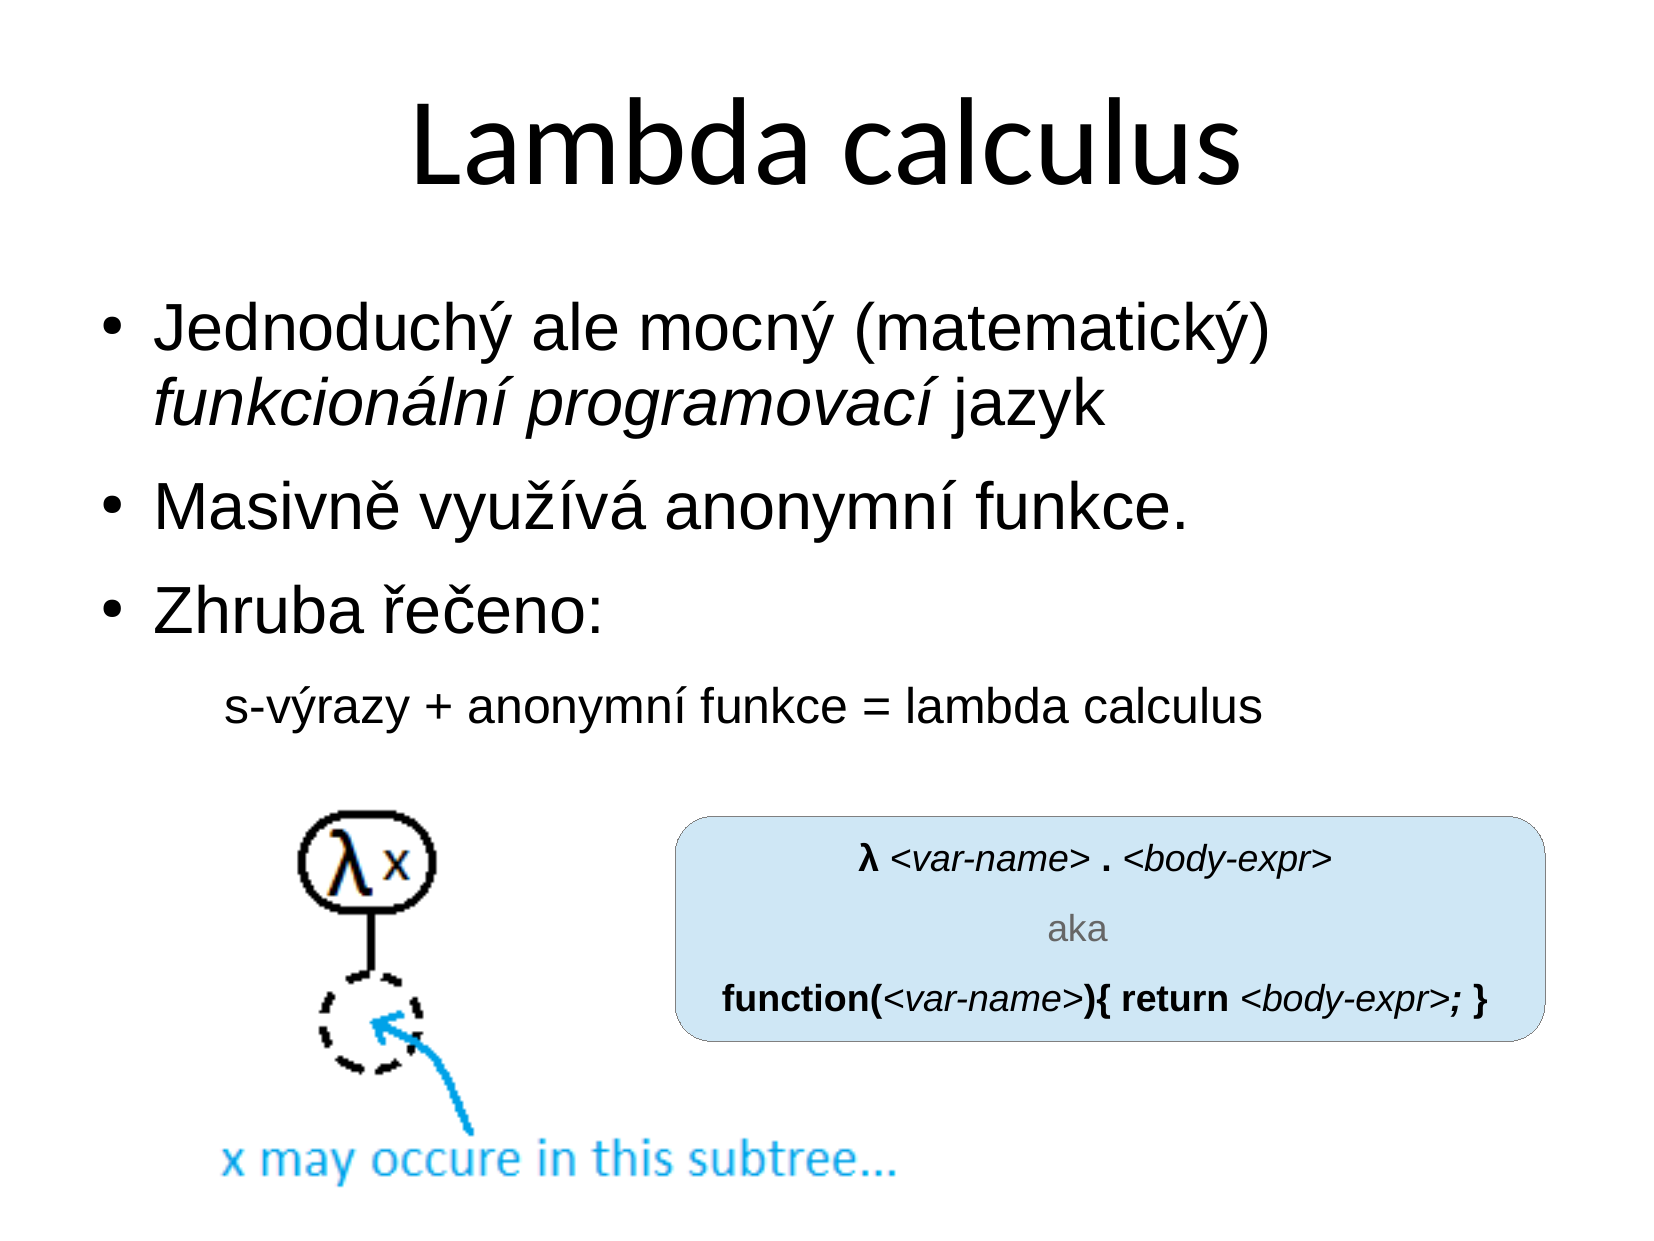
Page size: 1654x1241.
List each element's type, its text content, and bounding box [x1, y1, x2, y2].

picture [168, 734, 909, 1231]
list Jednoduchý ale mocný (matematický) funkcionální programovací jazyk Masivně využívá anonymní funkce. Zhruba řečeno: s-výrazy + anonymní funkce = lambda calculus [82, 290, 1538, 1010]
title Lambda calculus [82, 49, 1571, 257]
text_box λ <var-name> . <body-expr> aka function(<var-name>){ return <body-expr>; } [675, 816, 1546, 1042]
